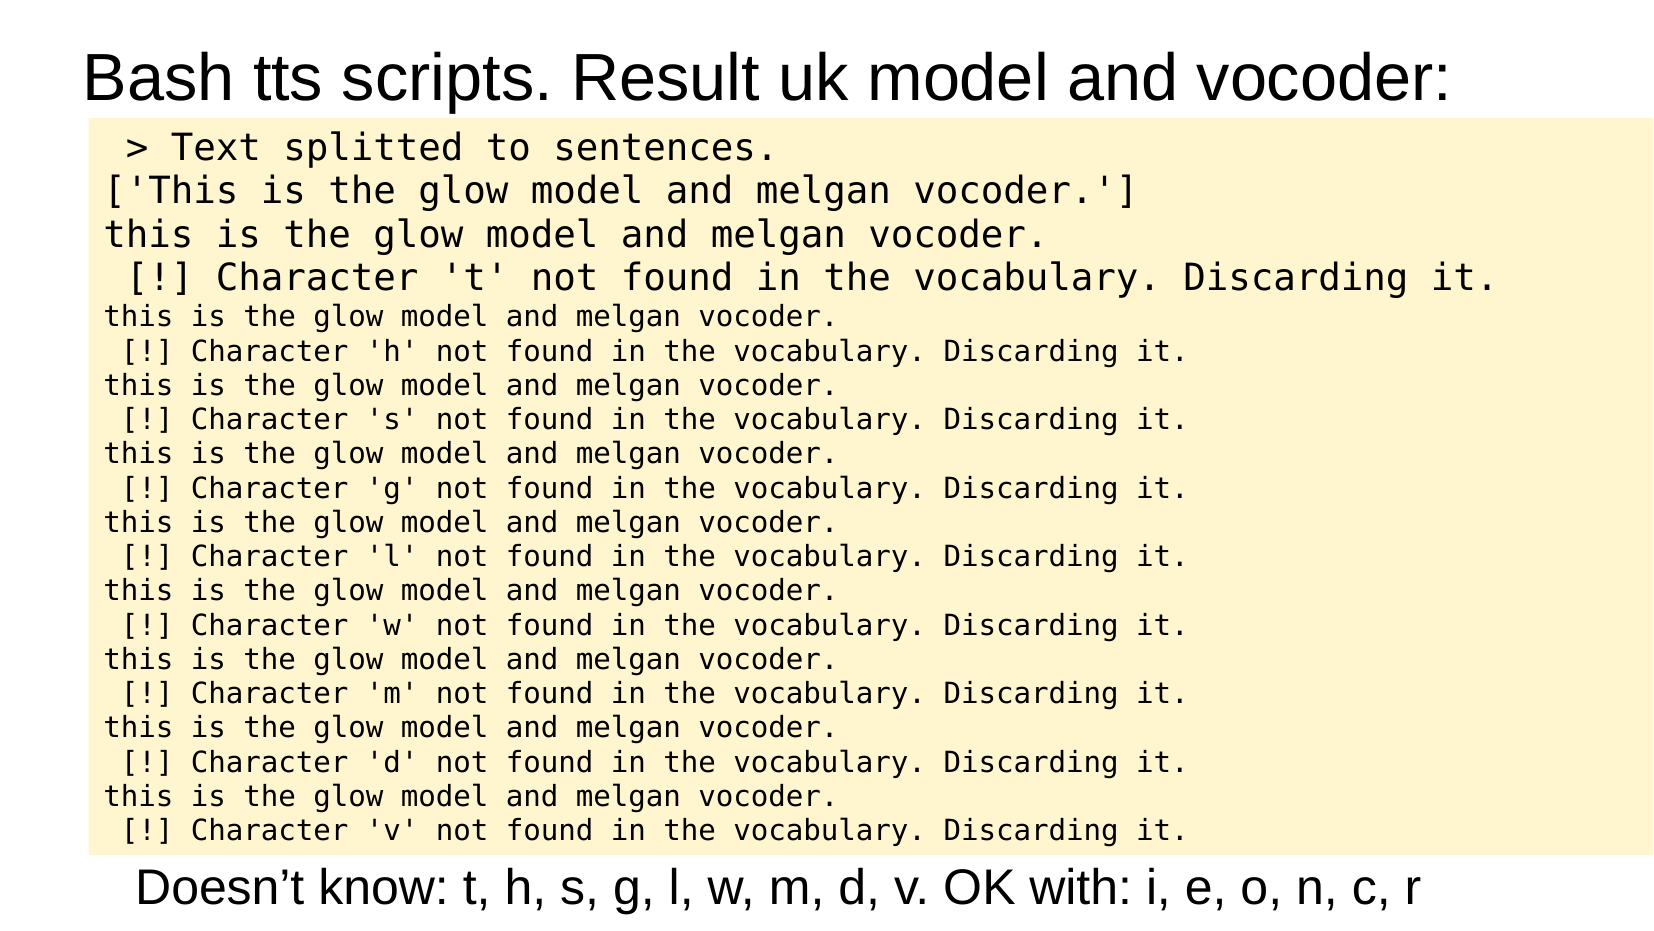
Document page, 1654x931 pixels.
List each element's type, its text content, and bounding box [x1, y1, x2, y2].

text_box > Text splitted to sentences. ['This is the glow model and melgan vocoder.'] this is the glow model and melgan vocoder. [!] Character 't' not found in the vocabulary. Discarding it. this is the glow model and melgan vocoder. [!] Character 'h' not found in the vocabulary. Discarding it. this is the glow model and melgan vocoder. [!] Character 's' not found in the vocabulary. Discarding it. this is the glow model and melgan vocoder. [!] Character 'g' not found in the vocabulary. Discarding it. this is the glow model and melgan vocoder. [!] Character 'l' not found in the vocabulary. Discarding it. this is the glow model and melgan vocoder. [!] Character 'w' not found in the vocabulary. Discarding it. this is the glow model and melgan vocoder. [!] Character 'm' not found in the vocabulary. Discarding it. this is the glow model and melgan vocoder. [!] Character 'd' not found in the vocabulary. Discarding it. this is the glow model and melgan vocoder. [!] Character 'v' not found in the vocabulary. Discarding it. [88, 118, 1654, 856]
subtitle Doesn’t know: t, h, s, g, l, w, m, d, v. OK with: i, e, o, n, c, r [99, 859, 1588, 916]
title Bash tts scripts. Result uk model and vocoder: [82, 37, 1571, 119]
